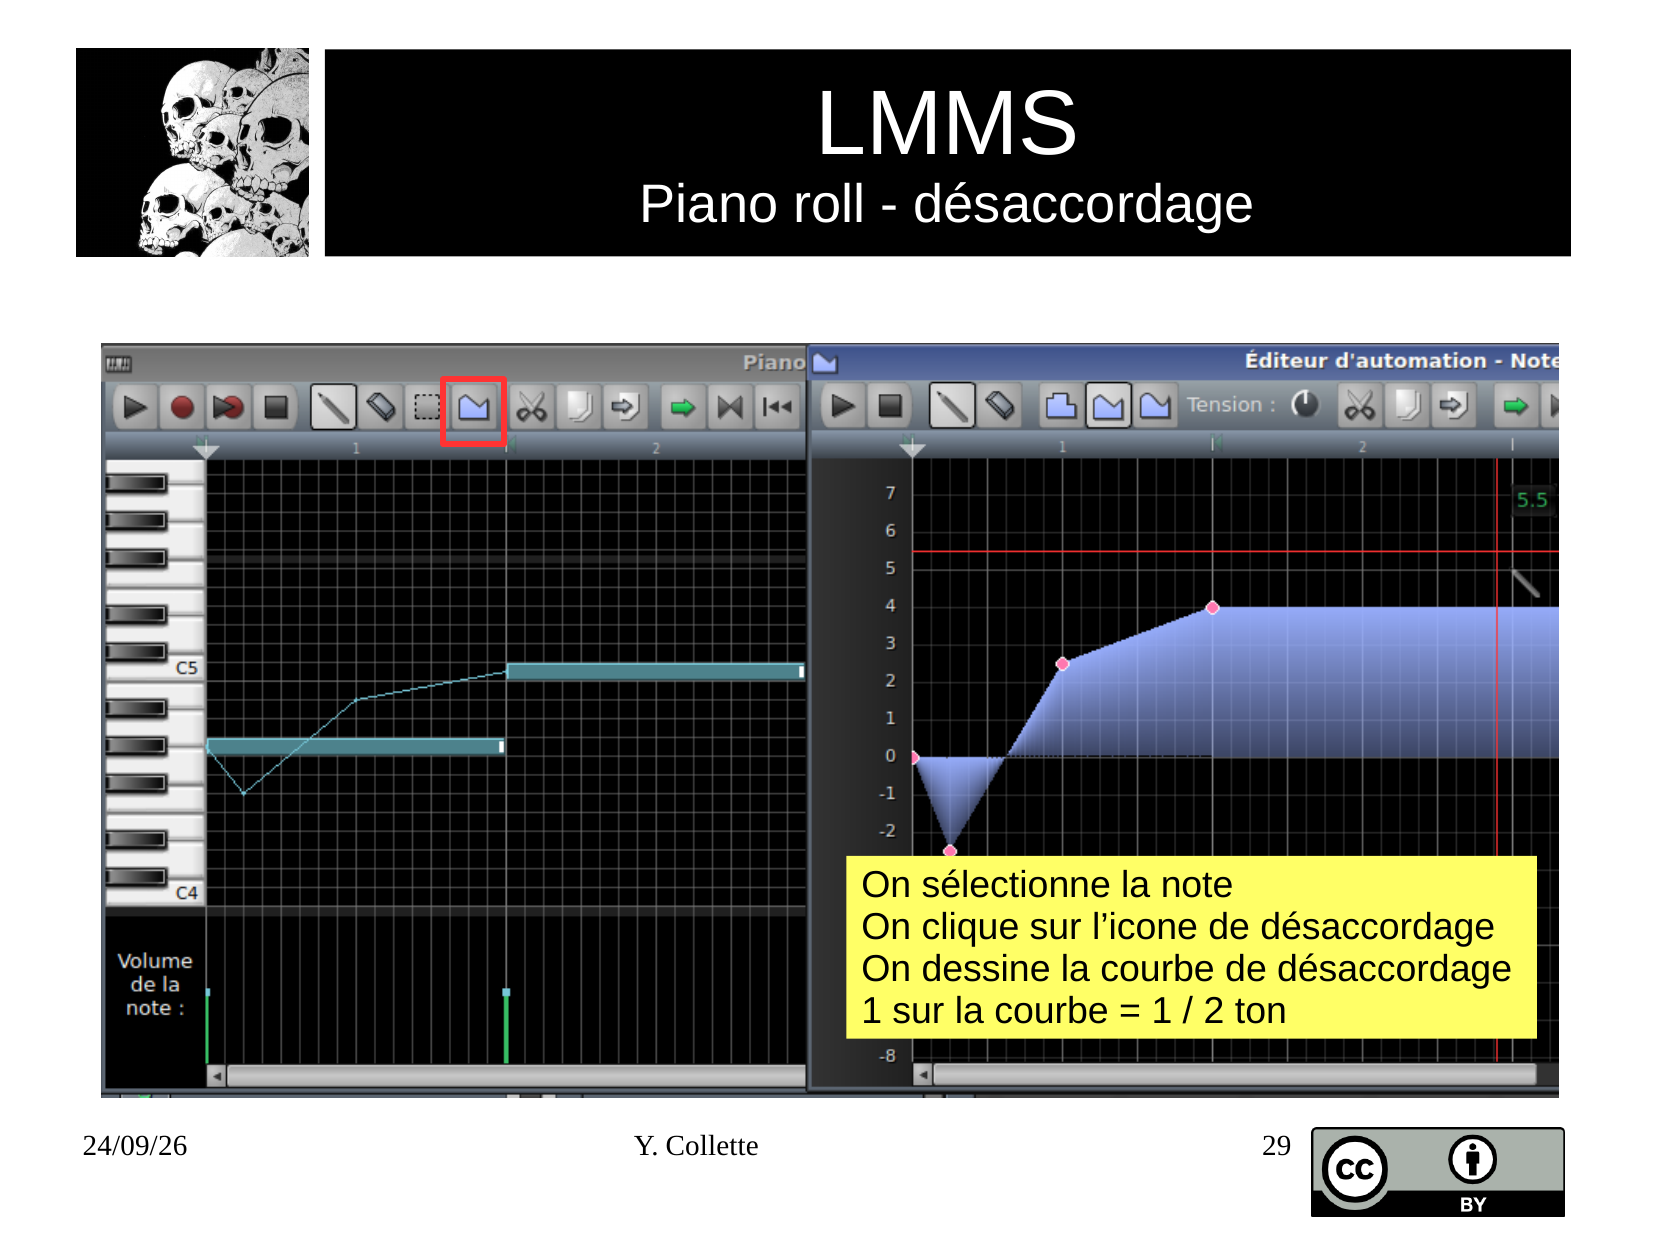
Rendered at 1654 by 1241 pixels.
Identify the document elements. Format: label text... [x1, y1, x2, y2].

title LMMS Piano roll - désaccordage [324, 49, 1571, 257]
text_box On sélectionne la note On clique sur l’icone de désaccordage On dessine la courbe de désaccordage 1 sur la courbe = 1 / 2 ton [846, 855, 1537, 1039]
picture [101, 343, 1559, 1098]
picture [76, 48, 309, 257]
picture [1311, 1127, 1565, 1217]
